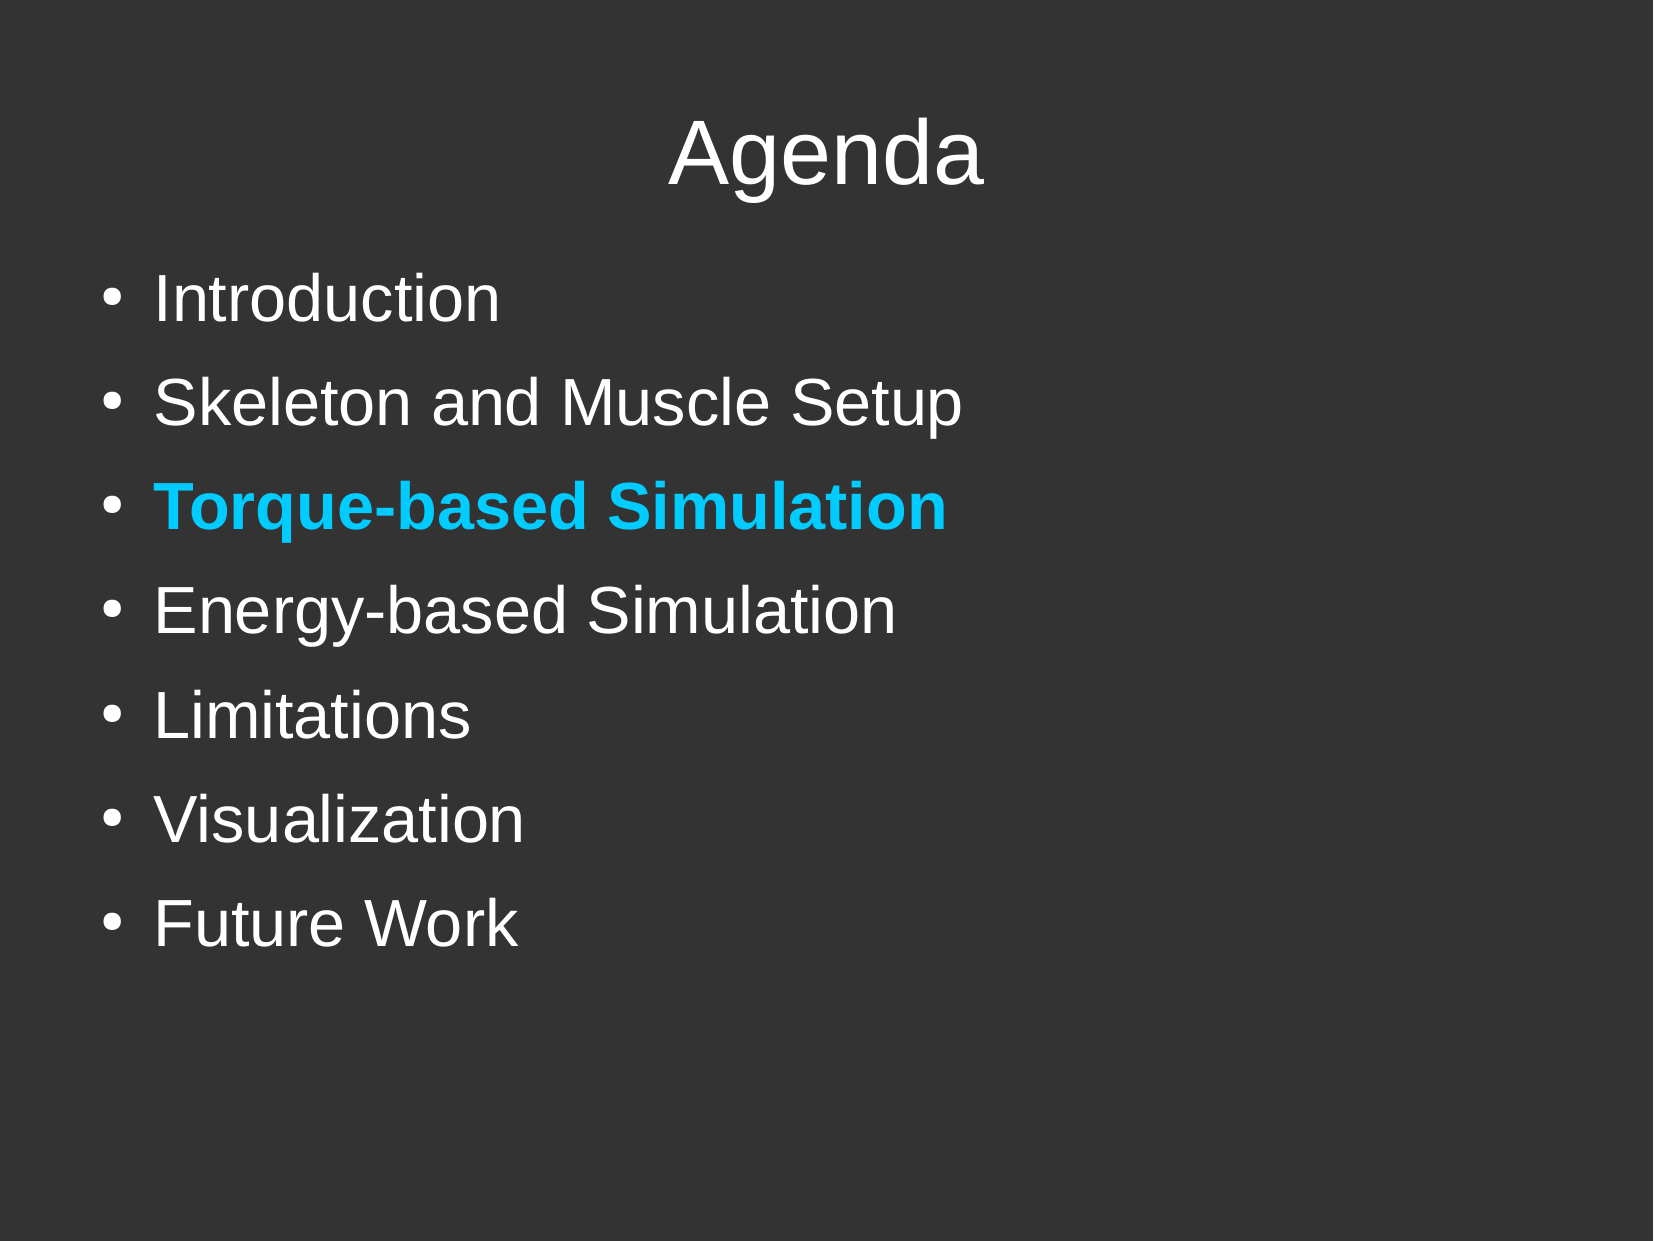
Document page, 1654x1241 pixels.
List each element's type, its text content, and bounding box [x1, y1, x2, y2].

title Agenda [82, 49, 1571, 257]
list Introduction Skeleton and Muscle Setup Torque-based Simulation Energy-based Simulation Limitations Visualization Future Work [82, 260, 1571, 1080]
